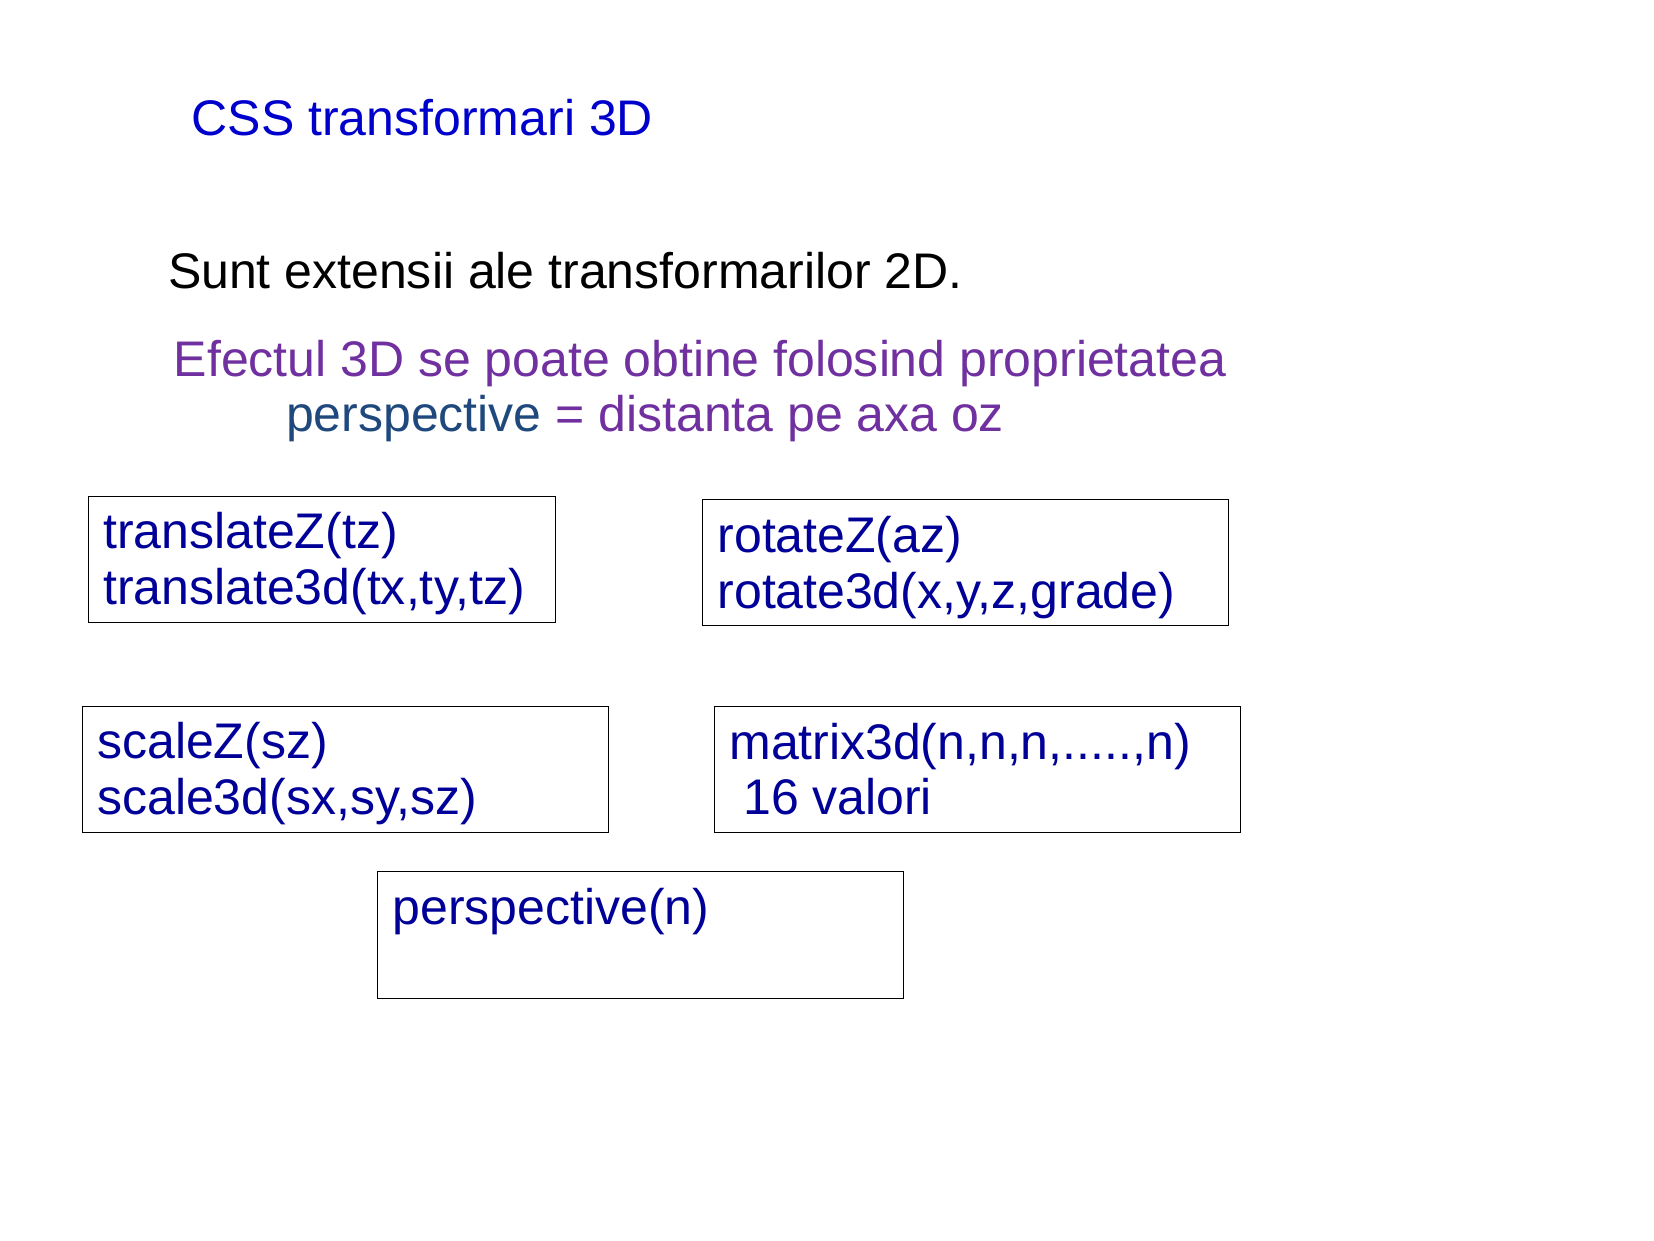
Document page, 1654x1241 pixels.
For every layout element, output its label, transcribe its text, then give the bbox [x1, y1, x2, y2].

text_box Efectul 3D se poate obtine folosind proprietatea perspective = distanta pe axa oz [159, 323, 1292, 506]
text_box rotateZ(az) rotate3d(x,y,z,grade) [702, 499, 1229, 626]
text_box perspective(n) [377, 871, 904, 999]
text_box Sunt extensii ale transformarilor 2D. [153, 236, 978, 307]
text_box matrix3d(n,n,n,.....,n) 16 valori [714, 706, 1241, 833]
text_box scaleZ(sz) scale3d(sx,sy,sz) [82, 706, 609, 833]
text_box translateZ(tz) translate3d(tx,ty,tz) [88, 496, 556, 623]
text_box CSS transformari 3D [177, 82, 780, 154]
